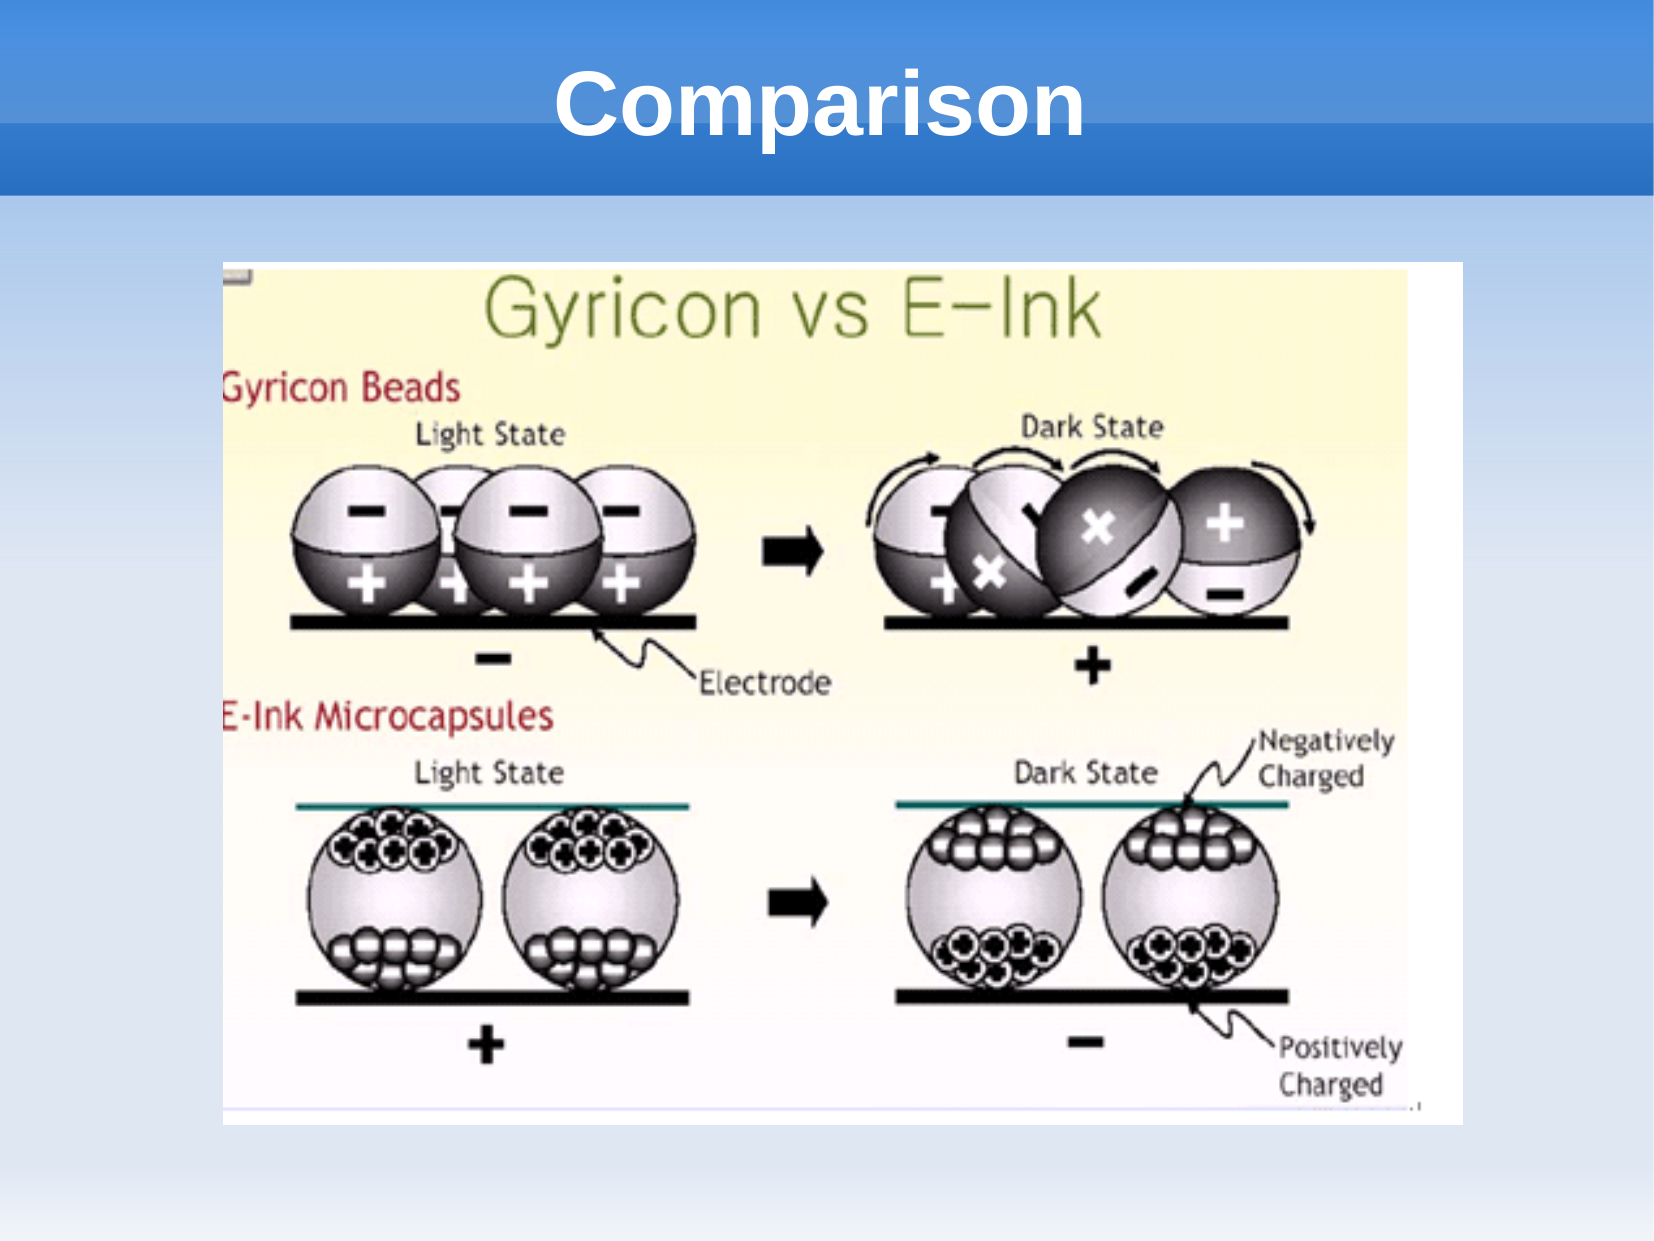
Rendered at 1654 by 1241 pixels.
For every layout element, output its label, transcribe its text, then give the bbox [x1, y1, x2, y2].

picture [0, 0, 1654, 1241]
title Comparison [76, 7, 1565, 200]
